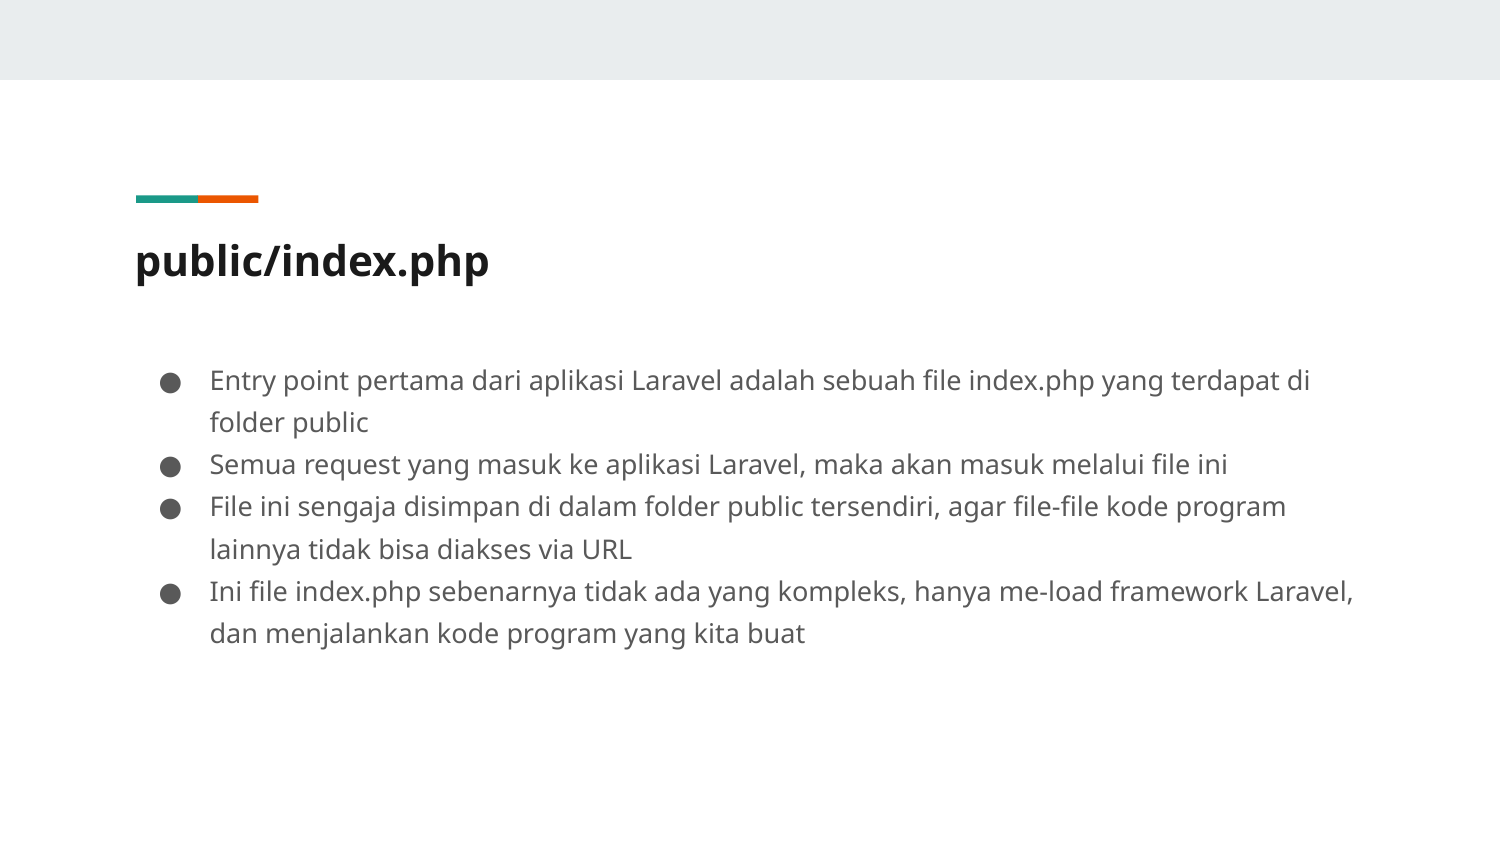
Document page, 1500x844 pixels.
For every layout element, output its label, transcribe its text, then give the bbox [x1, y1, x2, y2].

list Entry point pertama dari aplikasi Laravel adalah sebuah file index.php yang terdapat di folder public Semua request yang masuk ke aplikasi Laravel, maka akan masuk melalui file ini File ini sengaja disimpan di dalam folder public tersendiri, agar file-file kode program lainnya tidak bisa diakses via URL Ini file index.php sebenarnya tidak ada yang kompleks, hanya me-load framework Laravel, dan menjalankan kode program yang kita buat [119, 341, 1381, 712]
title public/index.php [119, 216, 1381, 305]
